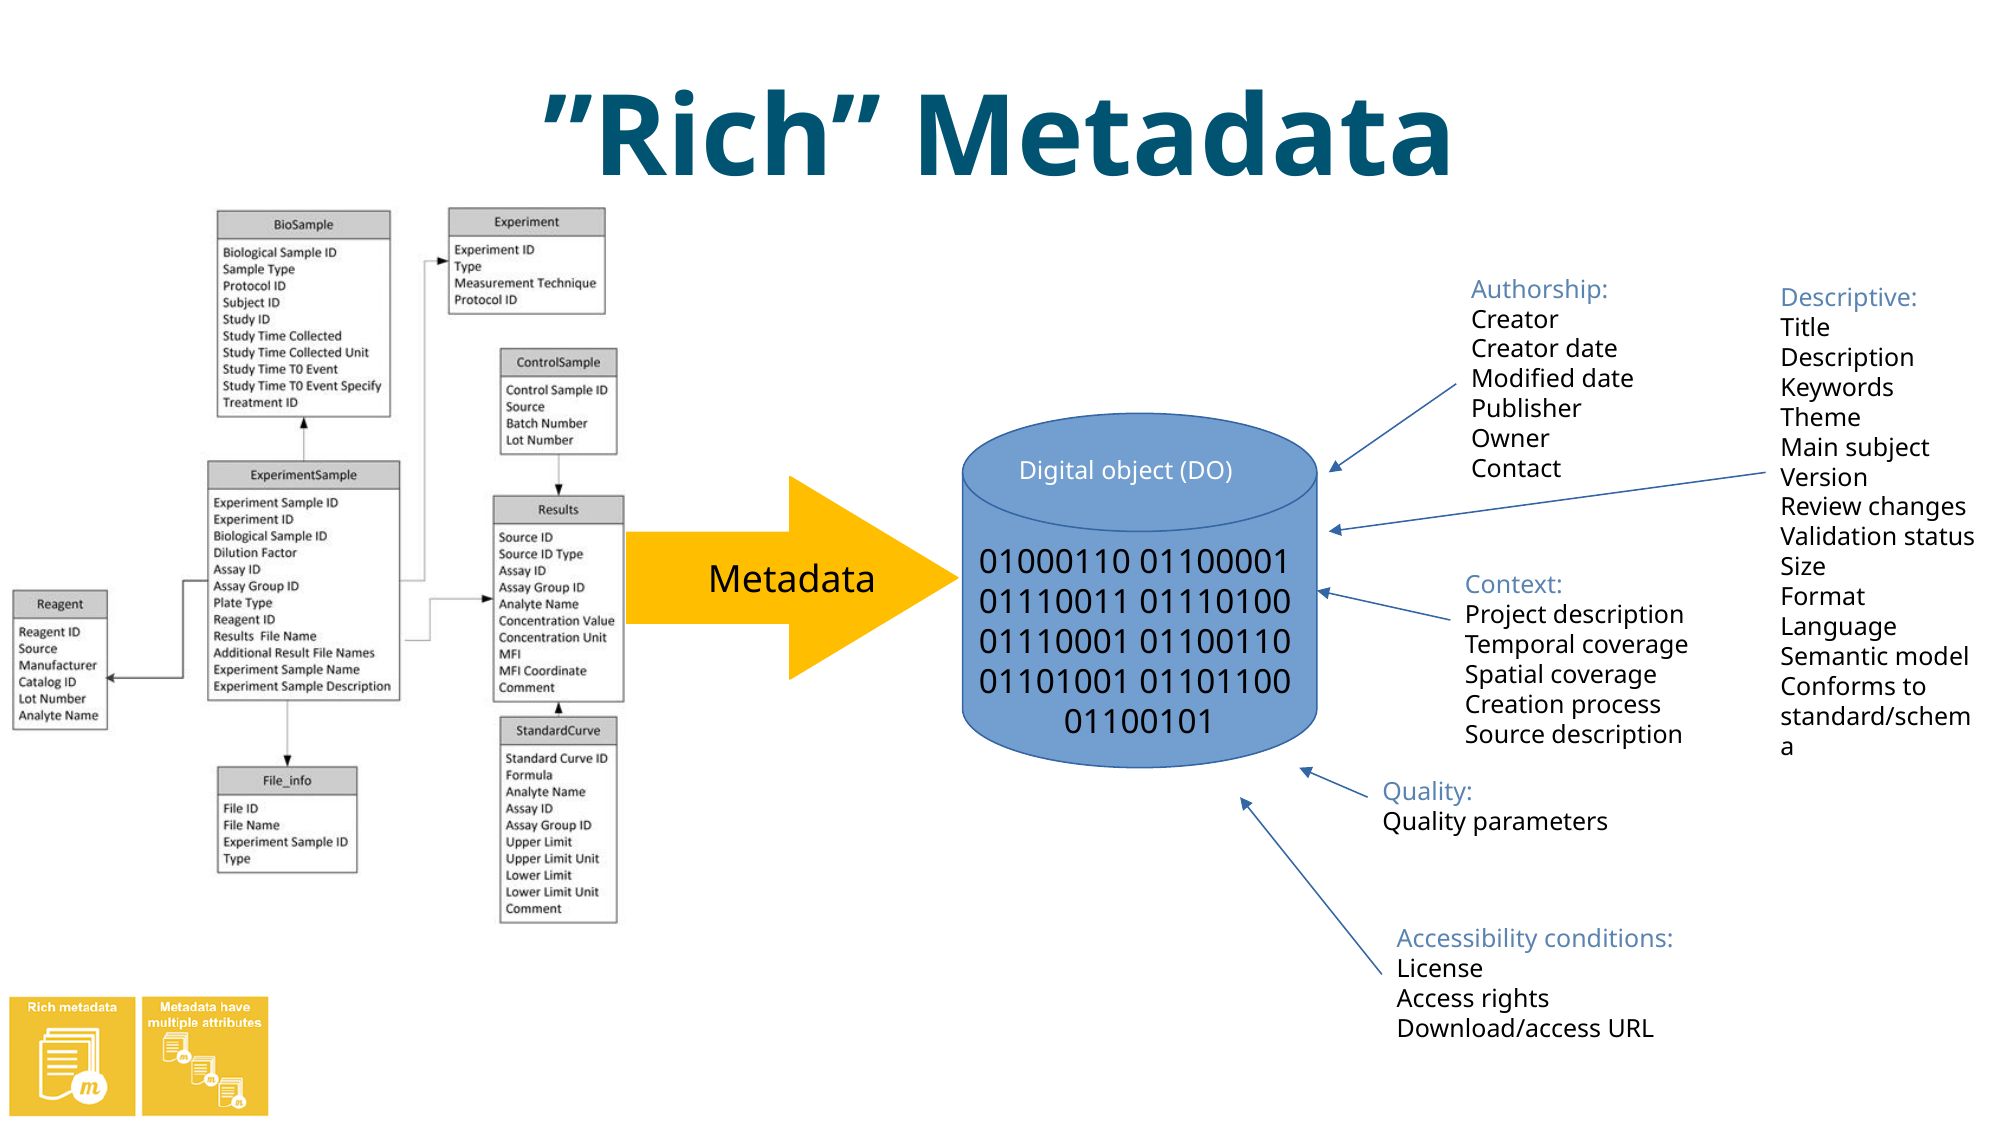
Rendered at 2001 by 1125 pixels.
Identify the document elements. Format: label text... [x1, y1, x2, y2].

text_box Quality: Quality parameters [1367, 767, 1654, 839]
text_box Digital object (DO) [1003, 447, 1290, 491]
text_box Context: Project description Temporal coverage Spatial coverage Creation process Source description [1450, 561, 1737, 744]
text_box Accessibility conditions: License Access rights Download/access URL [1381, 915, 1707, 1071]
text_box Authorship: Creator Creator date Modified date Publisher Owner Contact [1456, 265, 1684, 477]
text_box Metadata [626, 476, 958, 680]
picture [11, 206, 626, 925]
text_box Descriptive: Title Description Keywords Theme Main subject Version Review changes Validation status Size Format Language Semantic model Conforms to standard/schema [1765, 273, 1993, 709]
text_box 01000110 01100001 01110011 01110100 01110001 01100110 01101001 01101100 01100101 [962, 413, 1317, 768]
picture [0, 979, 281, 1122]
title ”Rich” Metadata [99, 44, 1900, 233]
